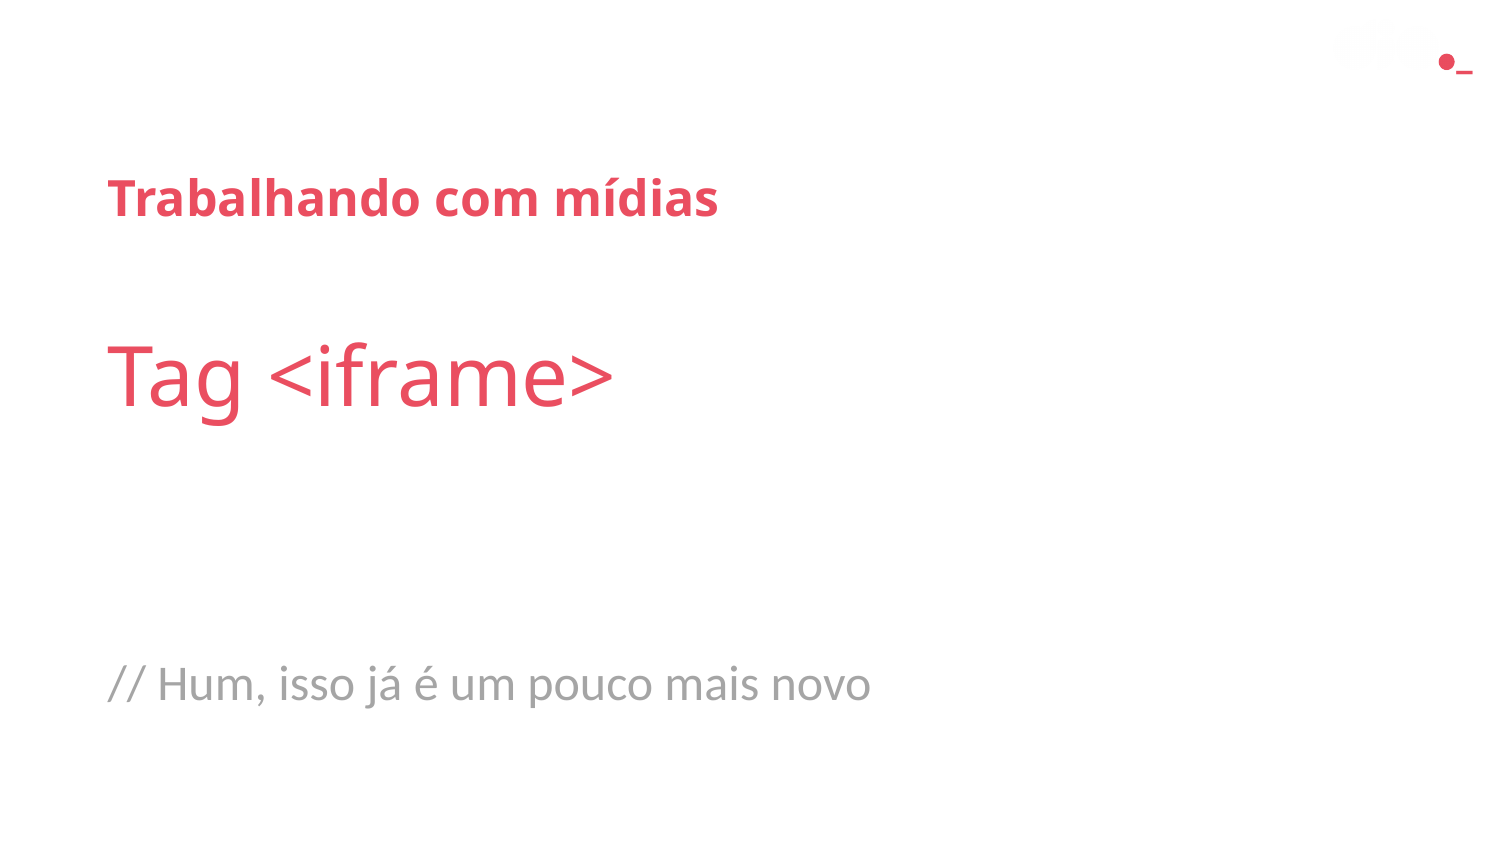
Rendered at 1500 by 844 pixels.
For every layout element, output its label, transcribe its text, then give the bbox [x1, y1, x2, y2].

text_box // Hum, isso já é um pouco mais novo [92, 635, 1309, 701]
picture [1333, 19, 1473, 75]
text_box Trabalhando com mídias [92, 142, 1309, 223]
text_box Tag <iframe> [92, 292, 1309, 558]
